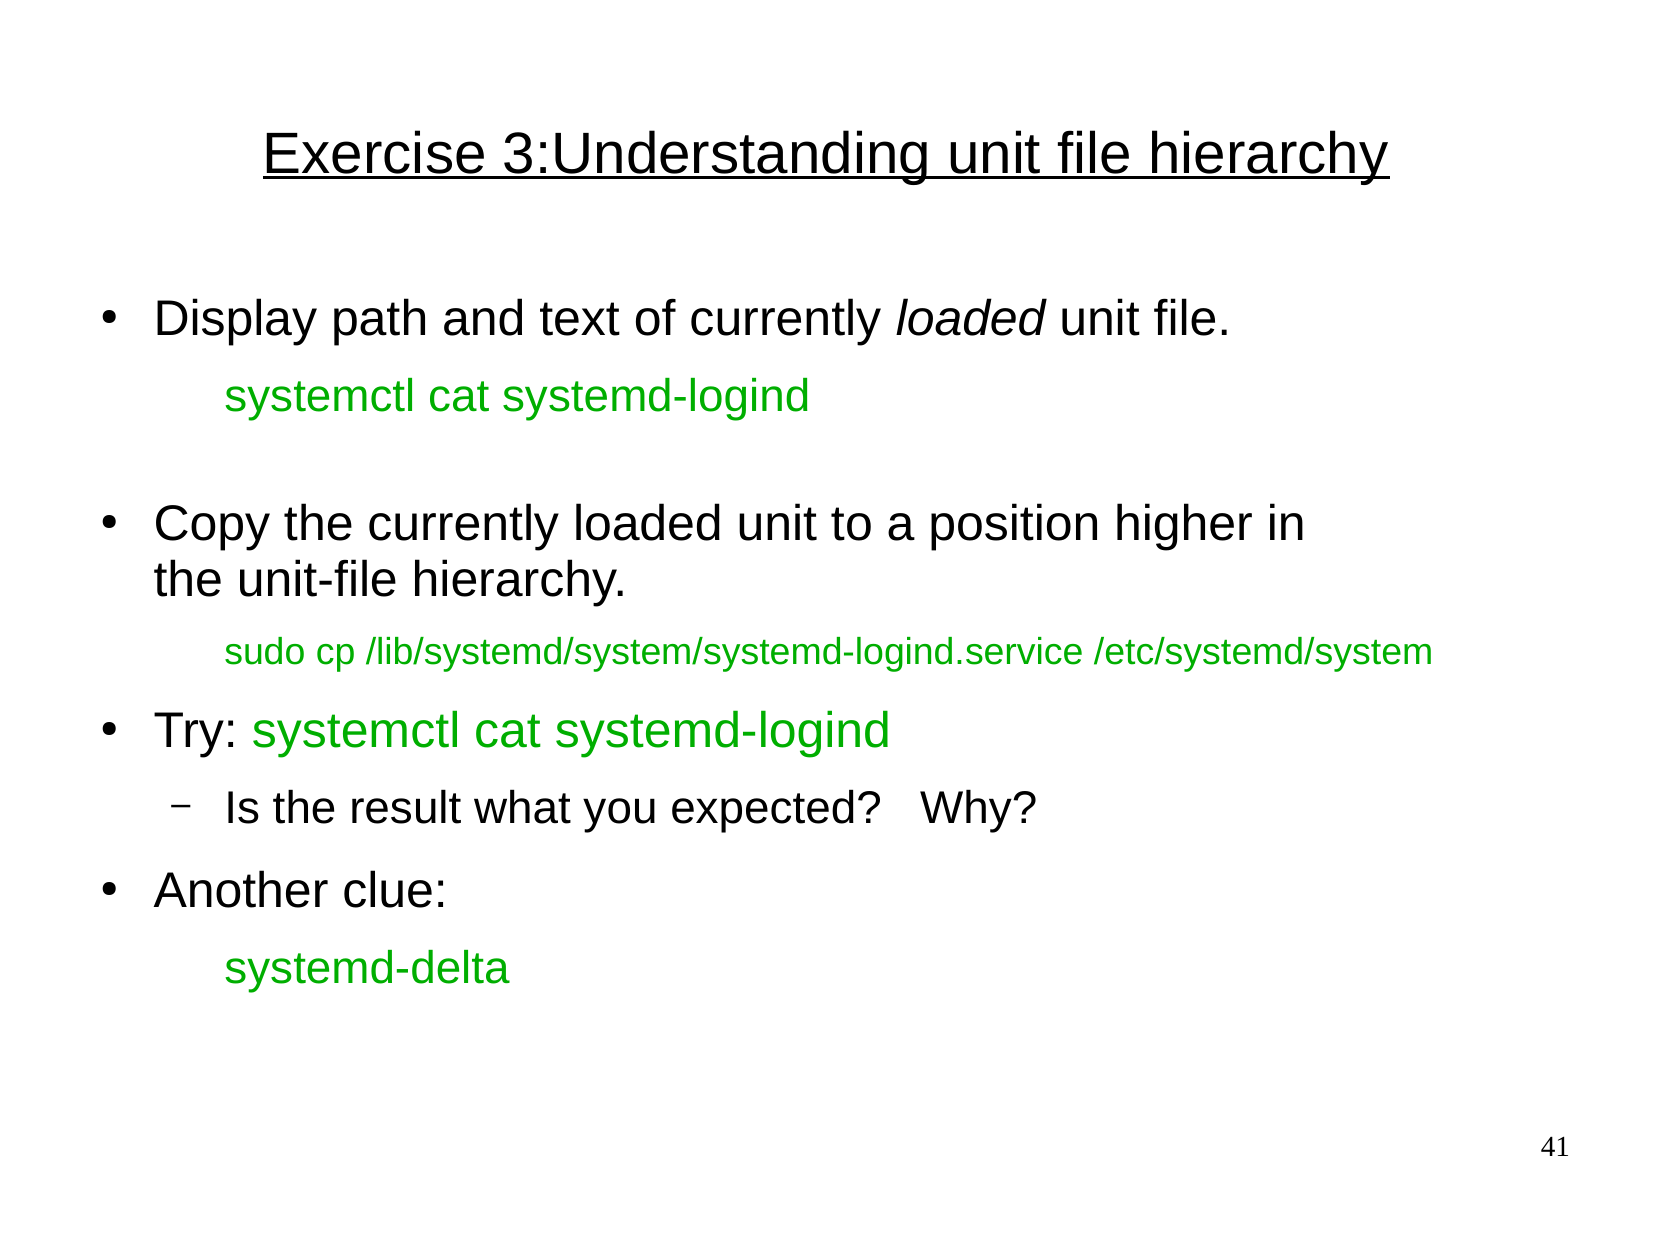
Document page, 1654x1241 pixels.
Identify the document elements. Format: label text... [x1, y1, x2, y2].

list Display path and text of currently loaded unit file. systemctl cat systemd-logind Copy the currently loaded unit to a position higher in the unit-file hierarchy. sudo cp /lib/systemd/system/systemd-logind.service /etc/systemd/system Try: systemctl cat systemd-logind Is the result what you expected? Why? Another clue: systemd-delta [82, 290, 1571, 1010]
title Exercise 3:Understanding unit file hierarchy [82, 49, 1571, 257]
